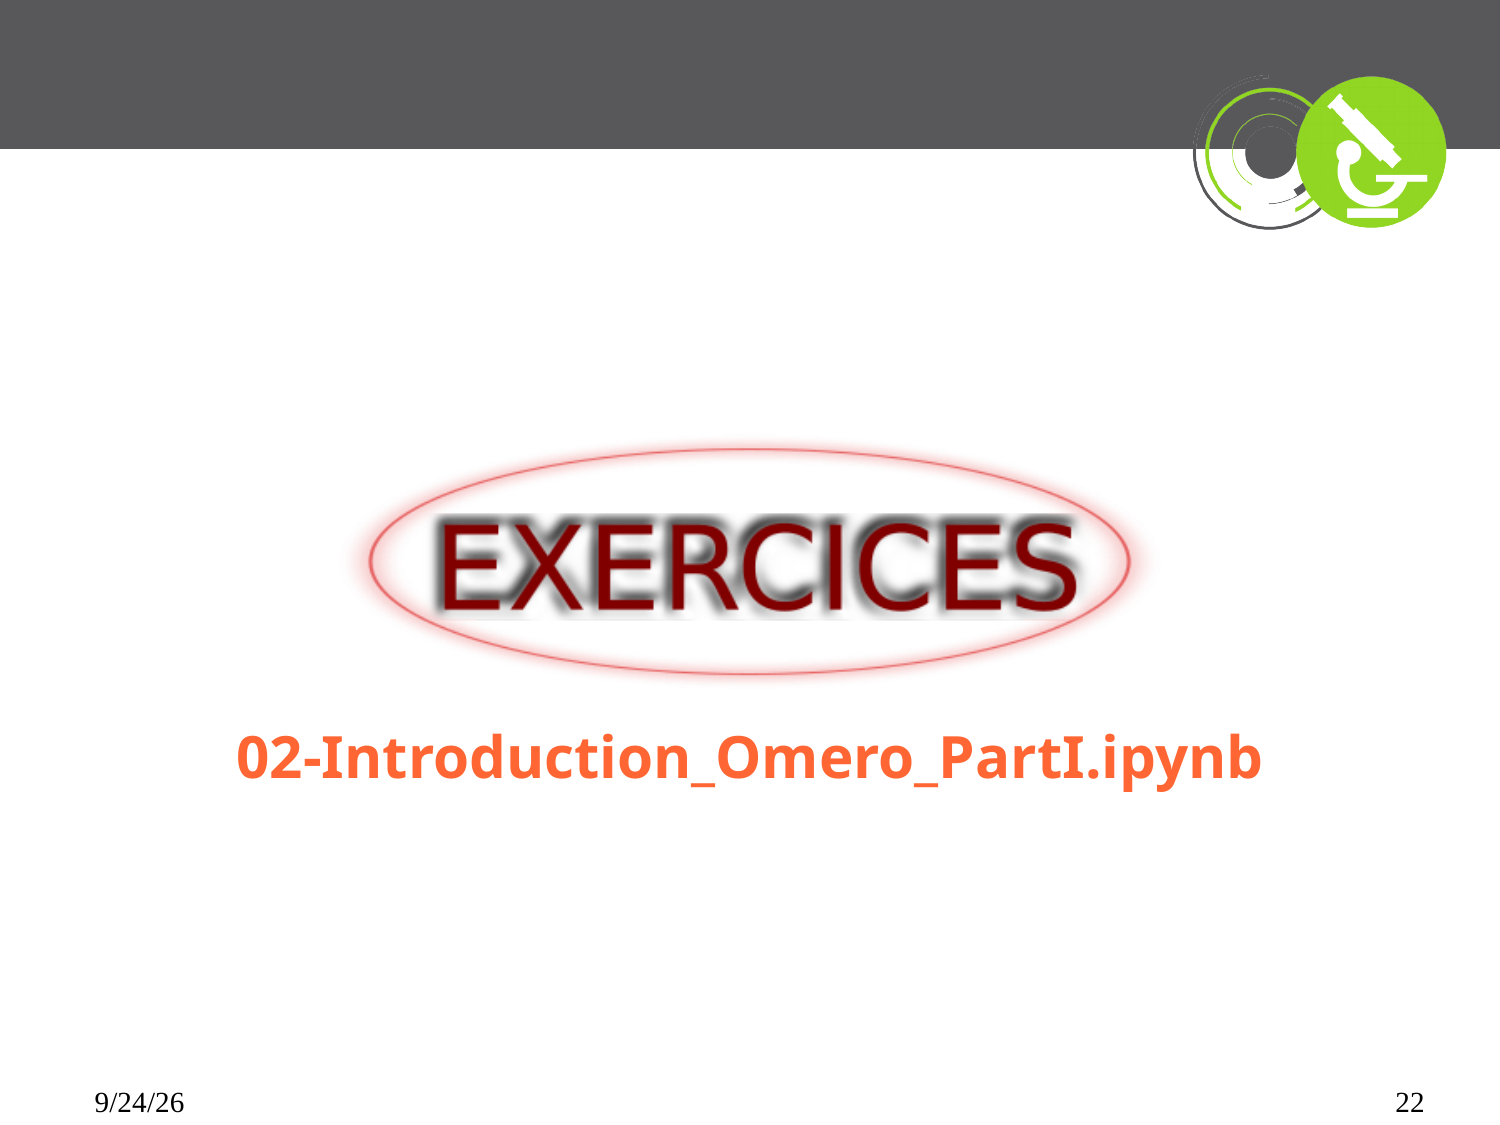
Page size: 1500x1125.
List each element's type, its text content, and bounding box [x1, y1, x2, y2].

text_box 02-Introduction_Omero_PartI.ipynb [153, 685, 1347, 827]
picture [1188, 69, 1453, 236]
picture [295, 427, 1205, 685]
